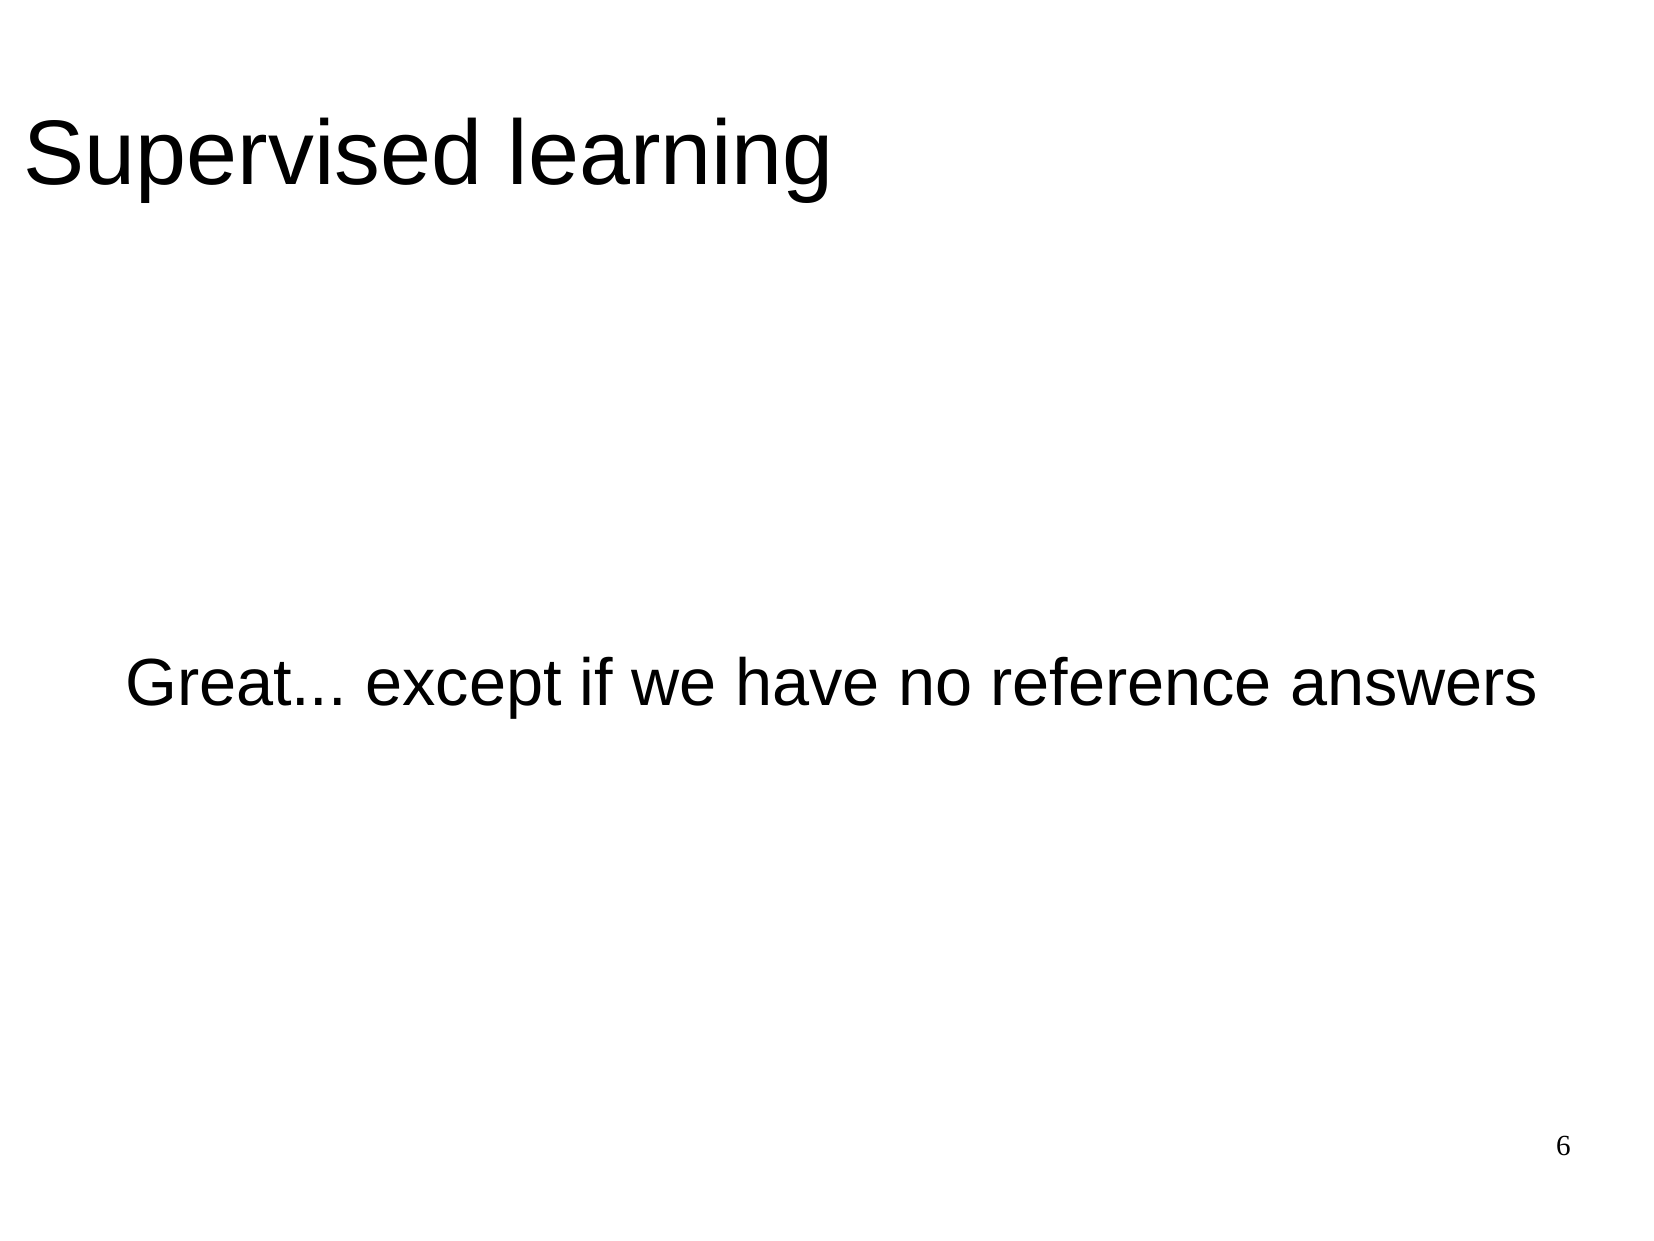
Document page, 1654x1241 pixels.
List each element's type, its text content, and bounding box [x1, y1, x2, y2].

text_box Great... except if we have no reference answers [95, 581, 1551, 932]
title Supervised learning [23, 49, 1512, 257]
